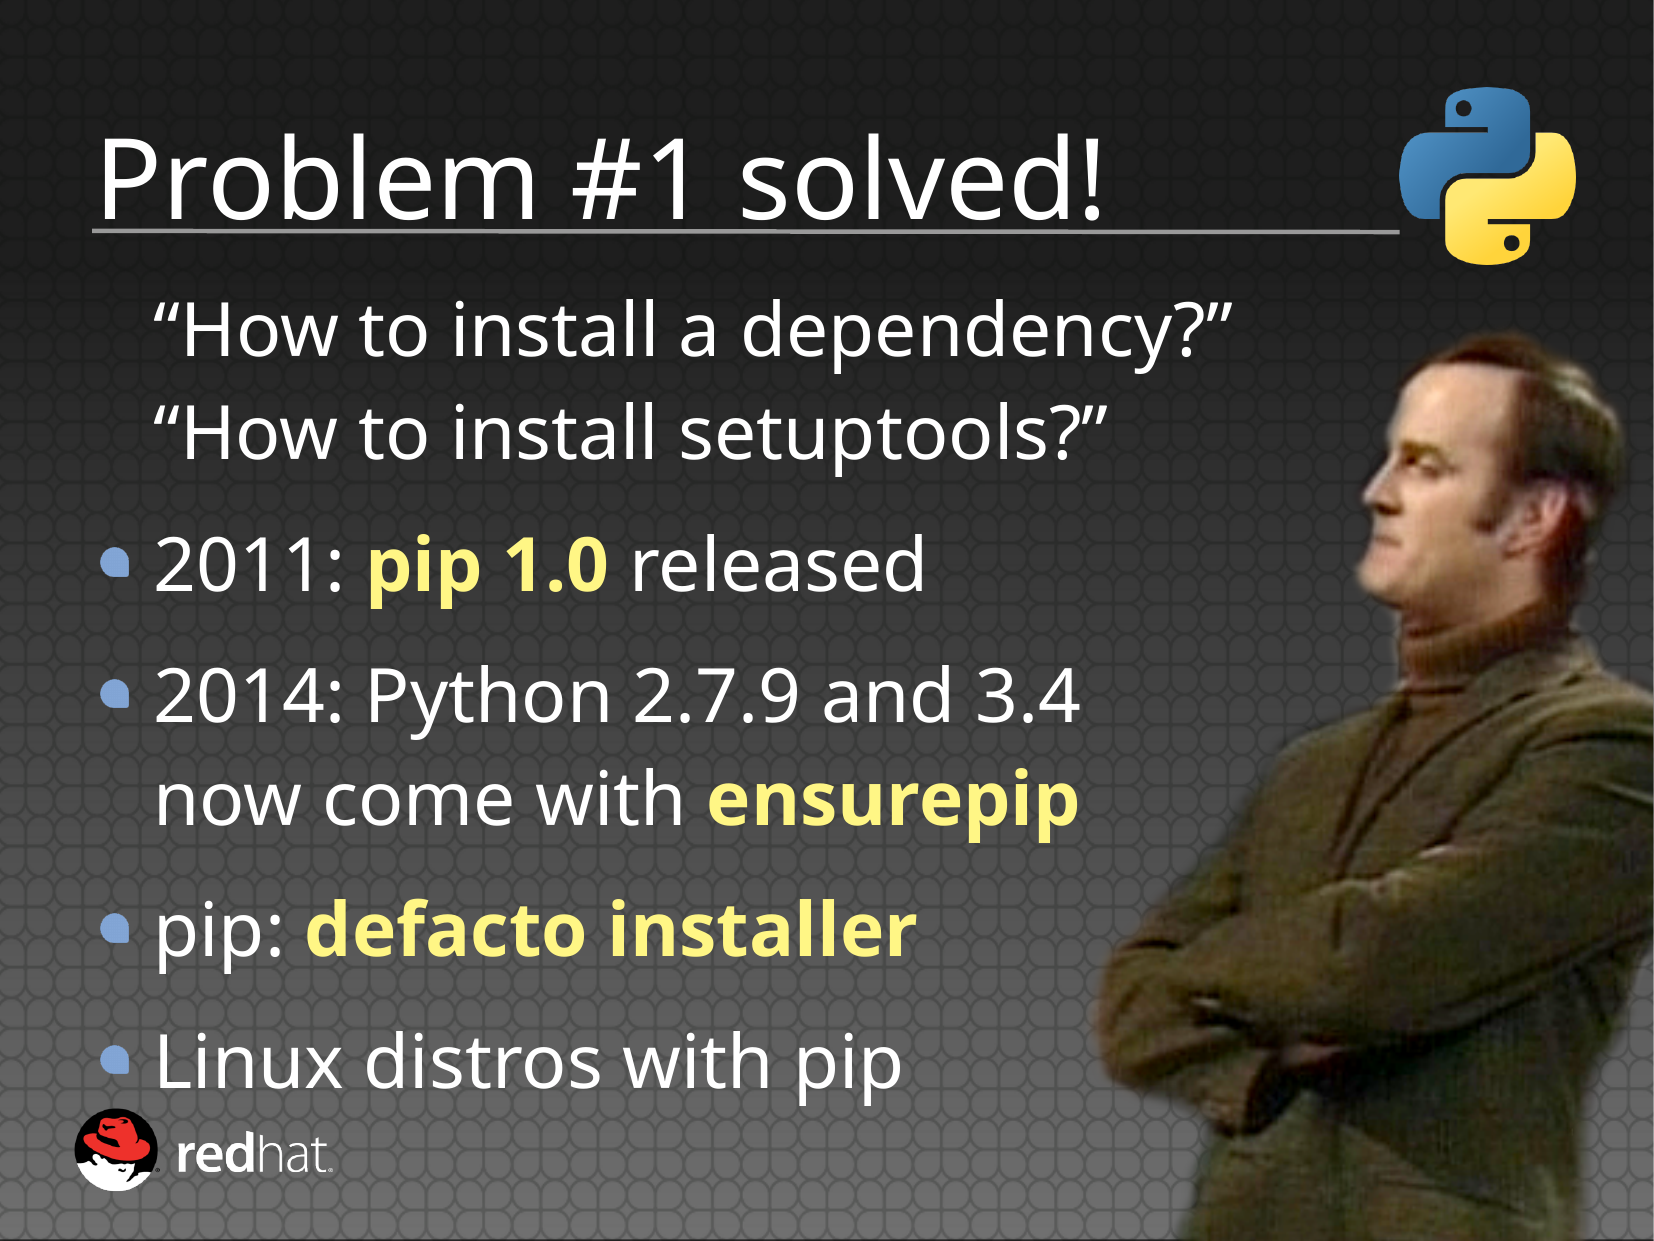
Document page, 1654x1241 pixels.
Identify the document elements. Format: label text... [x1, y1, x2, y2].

title Problem #1 solved! [94, 100, 1426, 251]
picture [0, 0, 1654, 1241]
list “How to install a dependency?” “How to install setuptools?” 2011: pip 1.0 released 2014: Python 2.7.9 and 3.4 now come with ensurepip pip: defacto installer Linux distros with pip [82, 276, 1571, 1017]
